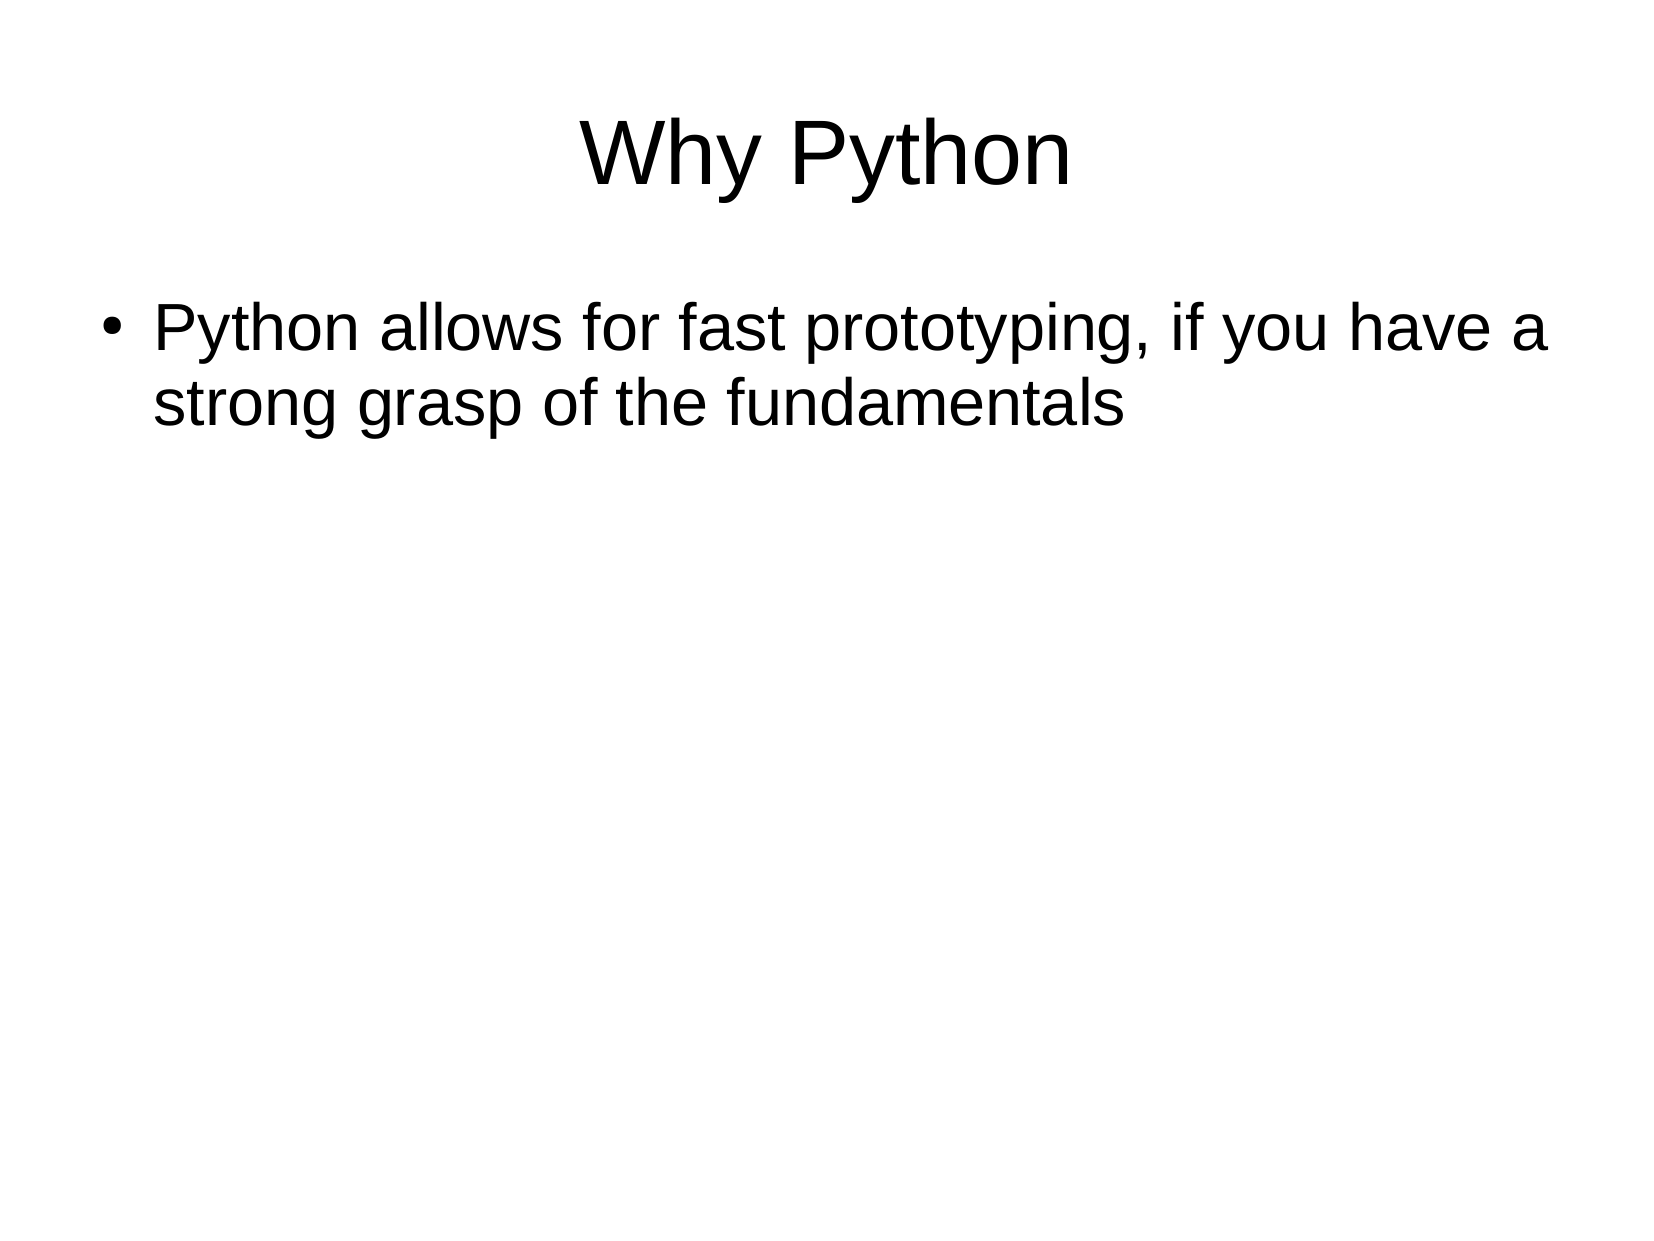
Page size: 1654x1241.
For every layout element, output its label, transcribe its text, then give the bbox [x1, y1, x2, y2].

list Python allows for fast prototyping, if you have a strong grasp of the fundamentals [82, 290, 1571, 1010]
title Why Python [82, 49, 1571, 257]
